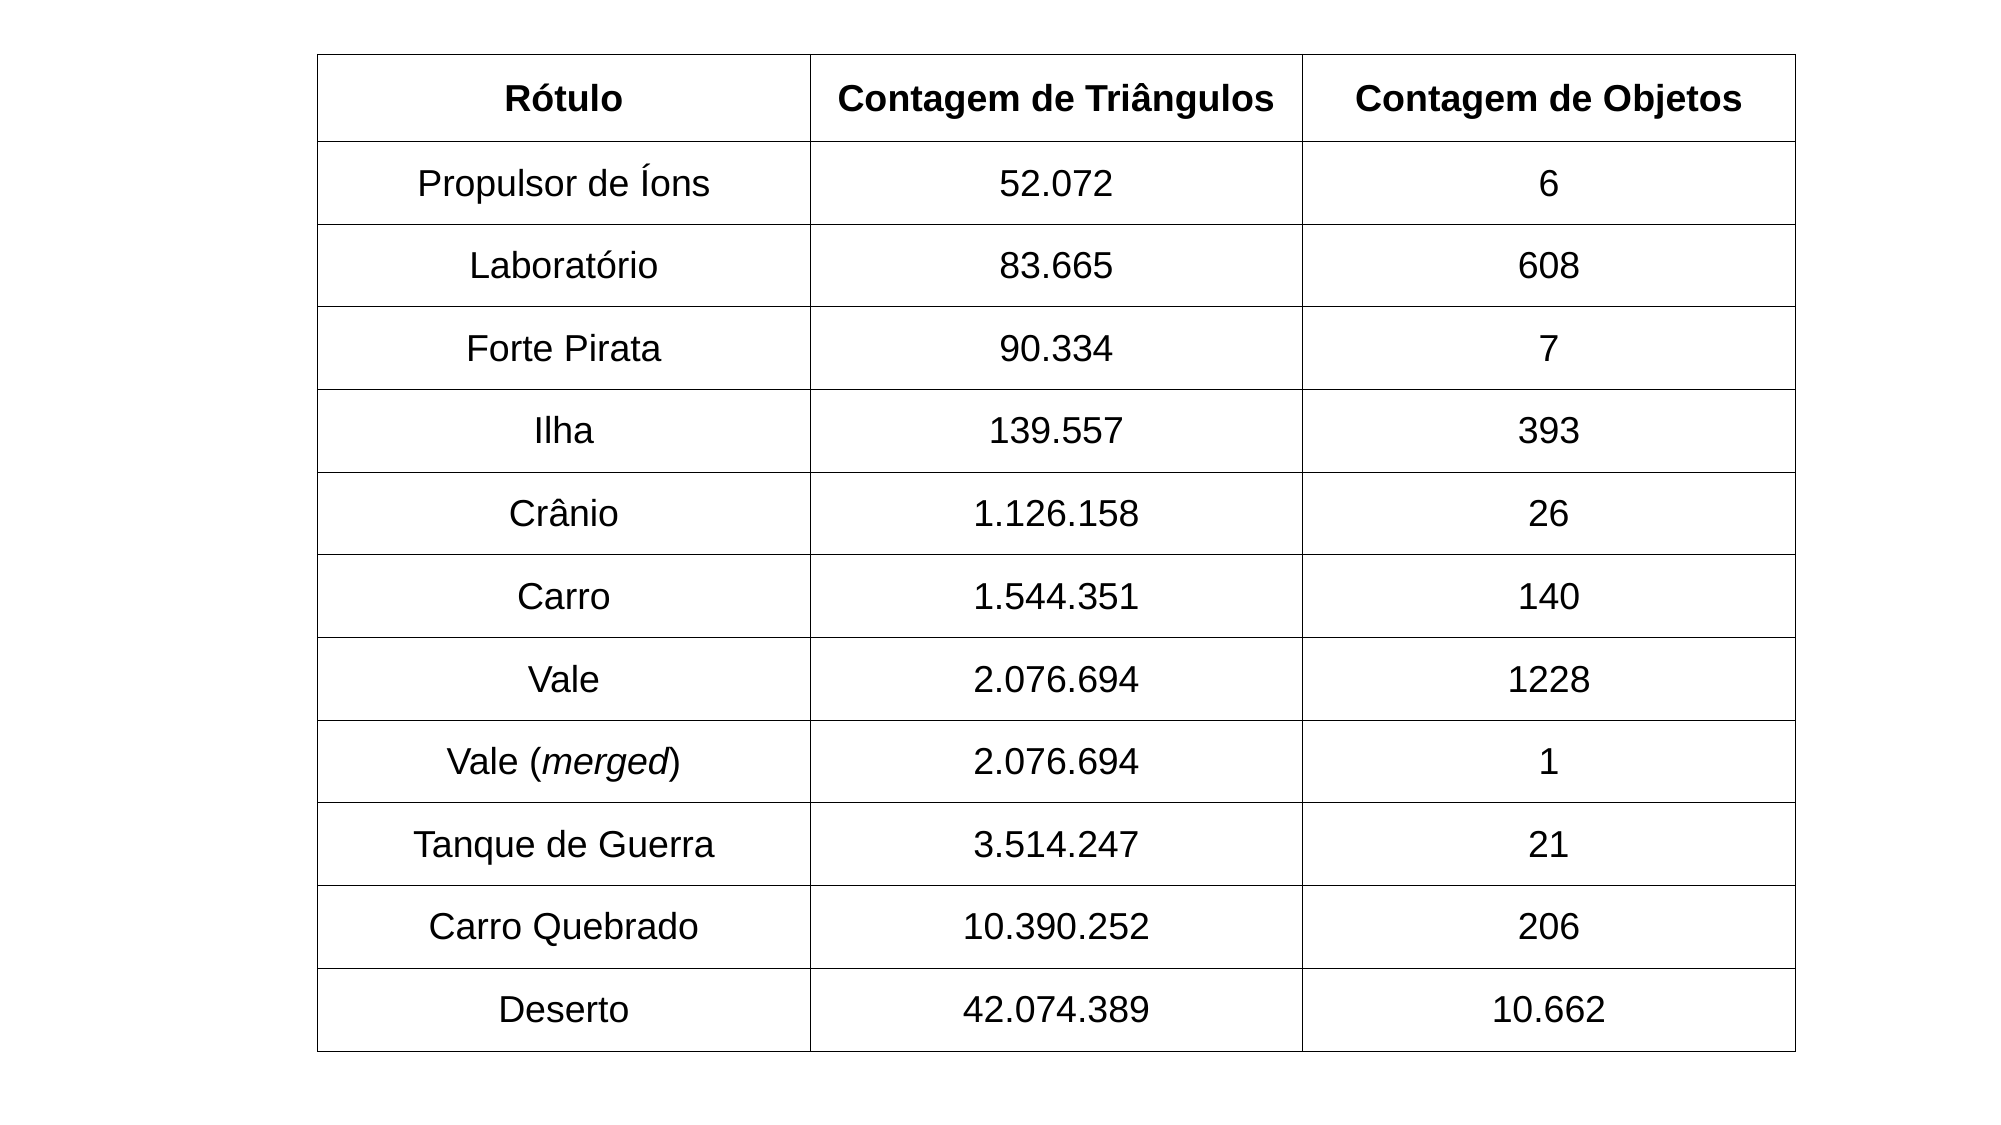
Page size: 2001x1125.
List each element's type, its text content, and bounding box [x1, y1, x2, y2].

table_cell 1.544.351 [811, 555, 1302, 637]
table_cell 1228 [1303, 638, 1795, 720]
table_cell Deserto [318, 969, 810, 1051]
table_cell 1 [1303, 721, 1795, 802]
table_cell Laboratório [318, 225, 810, 306]
table_cell 7 [1303, 307, 1795, 389]
table_header Contagem de Objetos [1303, 55, 1795, 141]
table_cell Tanque de Guerra [318, 803, 810, 885]
table_cell 140 [1303, 555, 1795, 637]
table_cell 139.557 [811, 390, 1302, 472]
table_cell 206 [1303, 886, 1795, 968]
table_cell Crânio [318, 473, 810, 554]
table_header Contagem de Triângulos [811, 55, 1302, 141]
table_cell 26 [1303, 473, 1795, 554]
table_cell 10.390.252 [811, 886, 1302, 968]
table_cell Vale (merged) [318, 721, 810, 802]
table_header Rótulo [318, 55, 810, 141]
table_cell 393 [1303, 390, 1795, 472]
table_cell 90.334 [811, 307, 1302, 389]
table_cell Propulsor de Íons [318, 142, 810, 224]
table_cell 6 [1303, 142, 1795, 224]
table_cell 52.072 [811, 142, 1302, 224]
table_cell Carro Quebrado [318, 886, 810, 968]
table_cell 608 [1303, 225, 1795, 306]
table_cell 21 [1303, 803, 1795, 885]
table_cell 2.076.694 [811, 721, 1302, 802]
table_cell 10.662 [1303, 969, 1795, 1051]
table_cell Forte Pirata [318, 307, 810, 389]
table_cell 83.665 [811, 225, 1302, 306]
table_cell Carro [318, 555, 810, 637]
table_cell 42.074.389 [811, 969, 1302, 1051]
table_cell 3.514.247 [811, 803, 1302, 885]
table_cell 2.076.694 [811, 638, 1302, 720]
table_cell 1.126.158 [811, 473, 1302, 554]
table_cell Vale [318, 638, 810, 720]
table_cell Ilha [318, 390, 810, 472]
